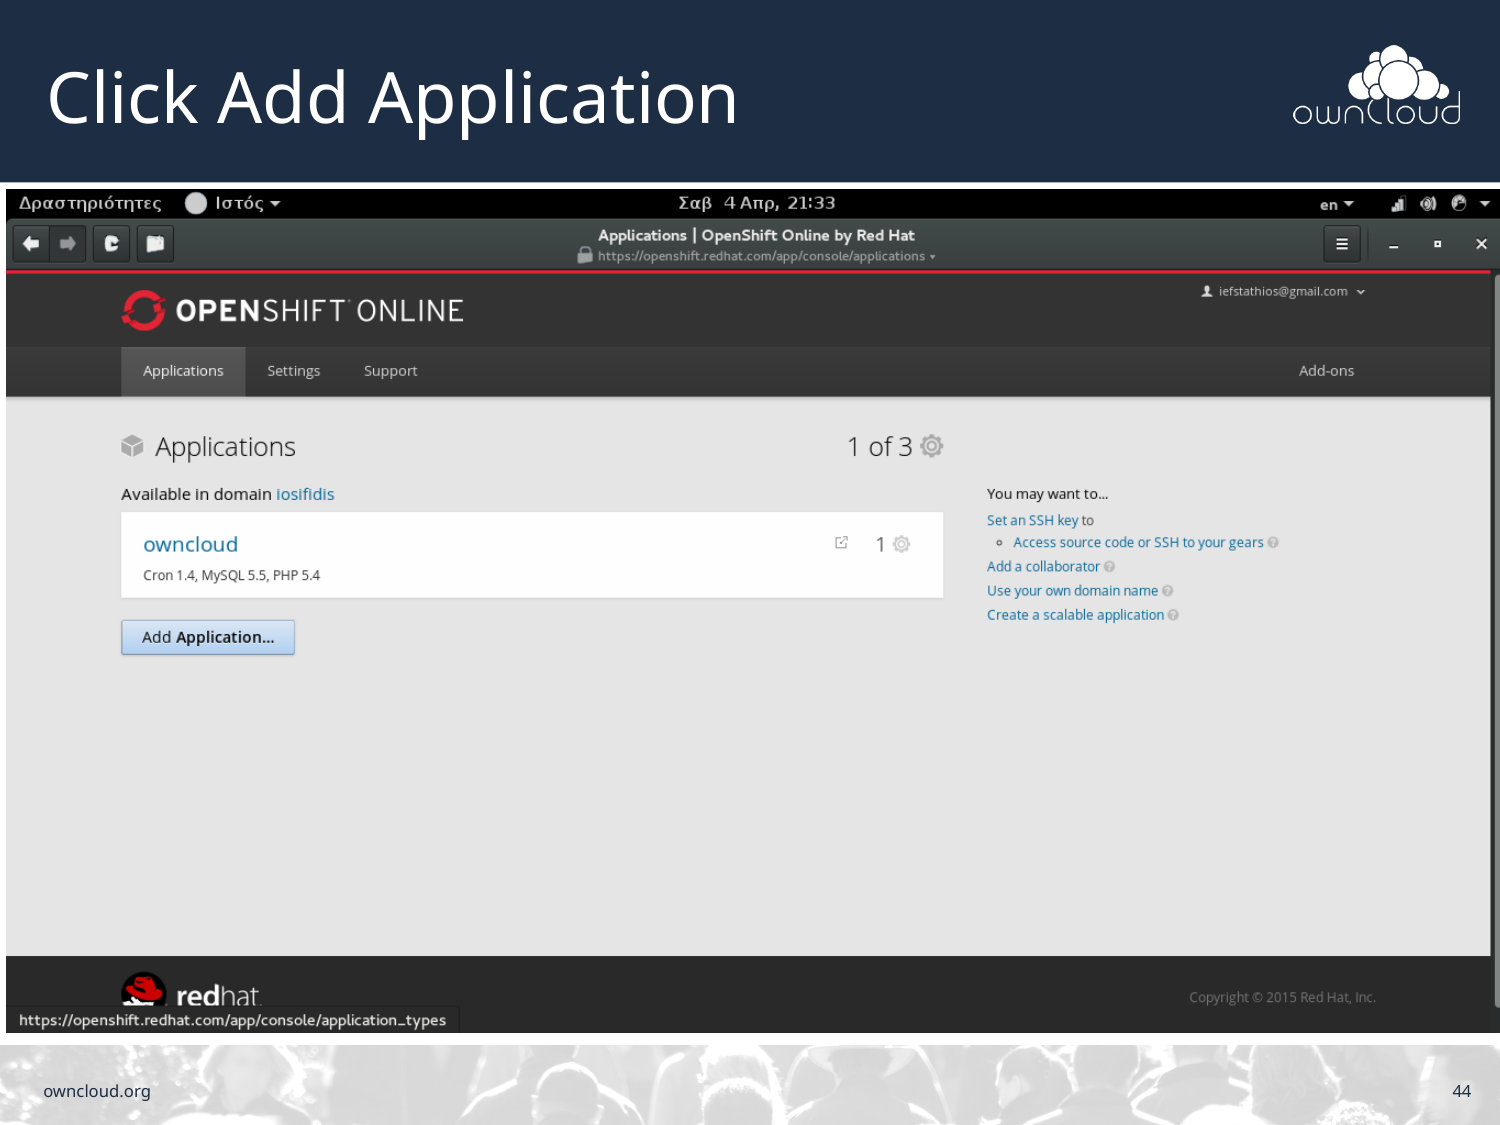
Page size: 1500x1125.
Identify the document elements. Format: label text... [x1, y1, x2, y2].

picture [1293, 45, 1460, 124]
title Click Add Application [46, 5, 1258, 187]
picture [6, 189, 1500, 1033]
picture [0, 1045, 1500, 1125]
